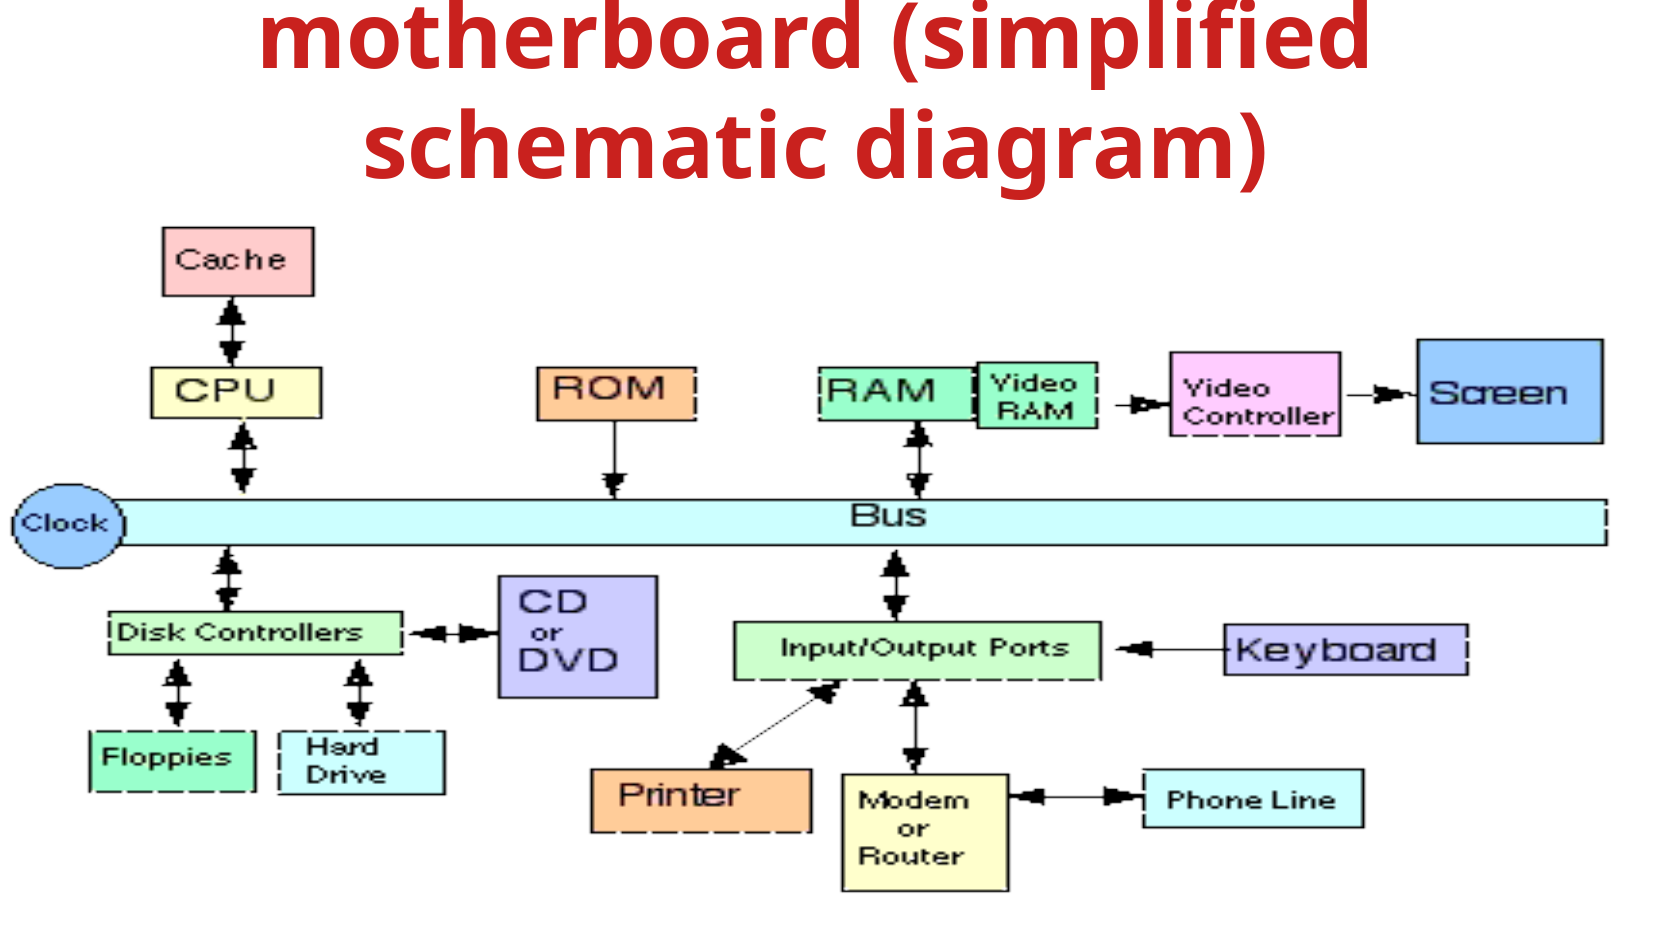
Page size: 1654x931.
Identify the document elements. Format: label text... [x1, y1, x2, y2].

picture [0, 199, 1654, 931]
title Connections on motherboard (simplified schematic diagram) [168, 0, 1463, 199]
